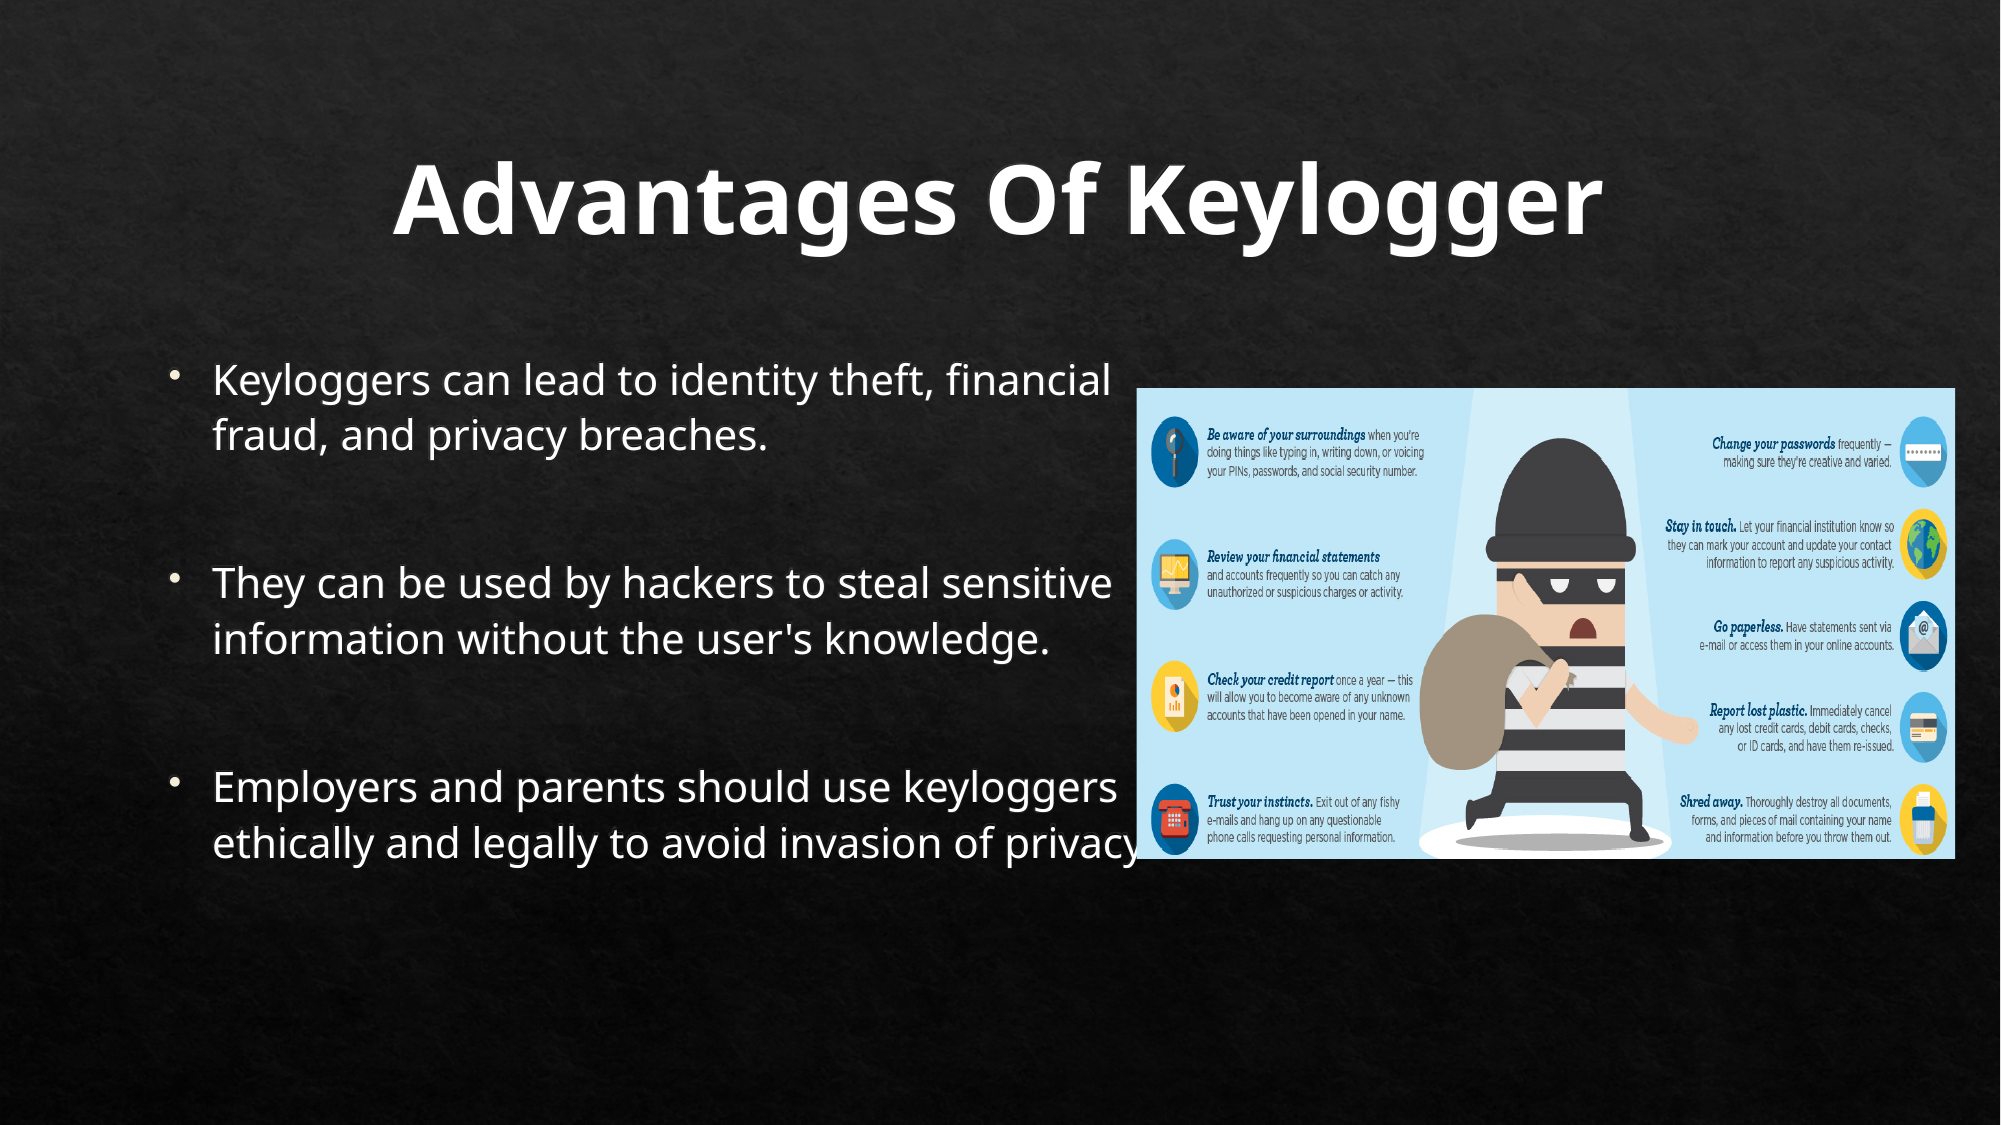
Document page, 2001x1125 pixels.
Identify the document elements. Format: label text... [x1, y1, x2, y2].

title Advantages Of Keylogger [149, 99, 1849, 307]
list Keyloggers can lead to identity theft, financial fraud, and privacy breaches. They can be used by hackers to steal sensitive information without the user's knowledge. Employers and parents should use keyloggers ethically and legally to avoid invasion of privacy. [149, 340, 1173, 950]
picture [0, 0, 2001, 1125]
